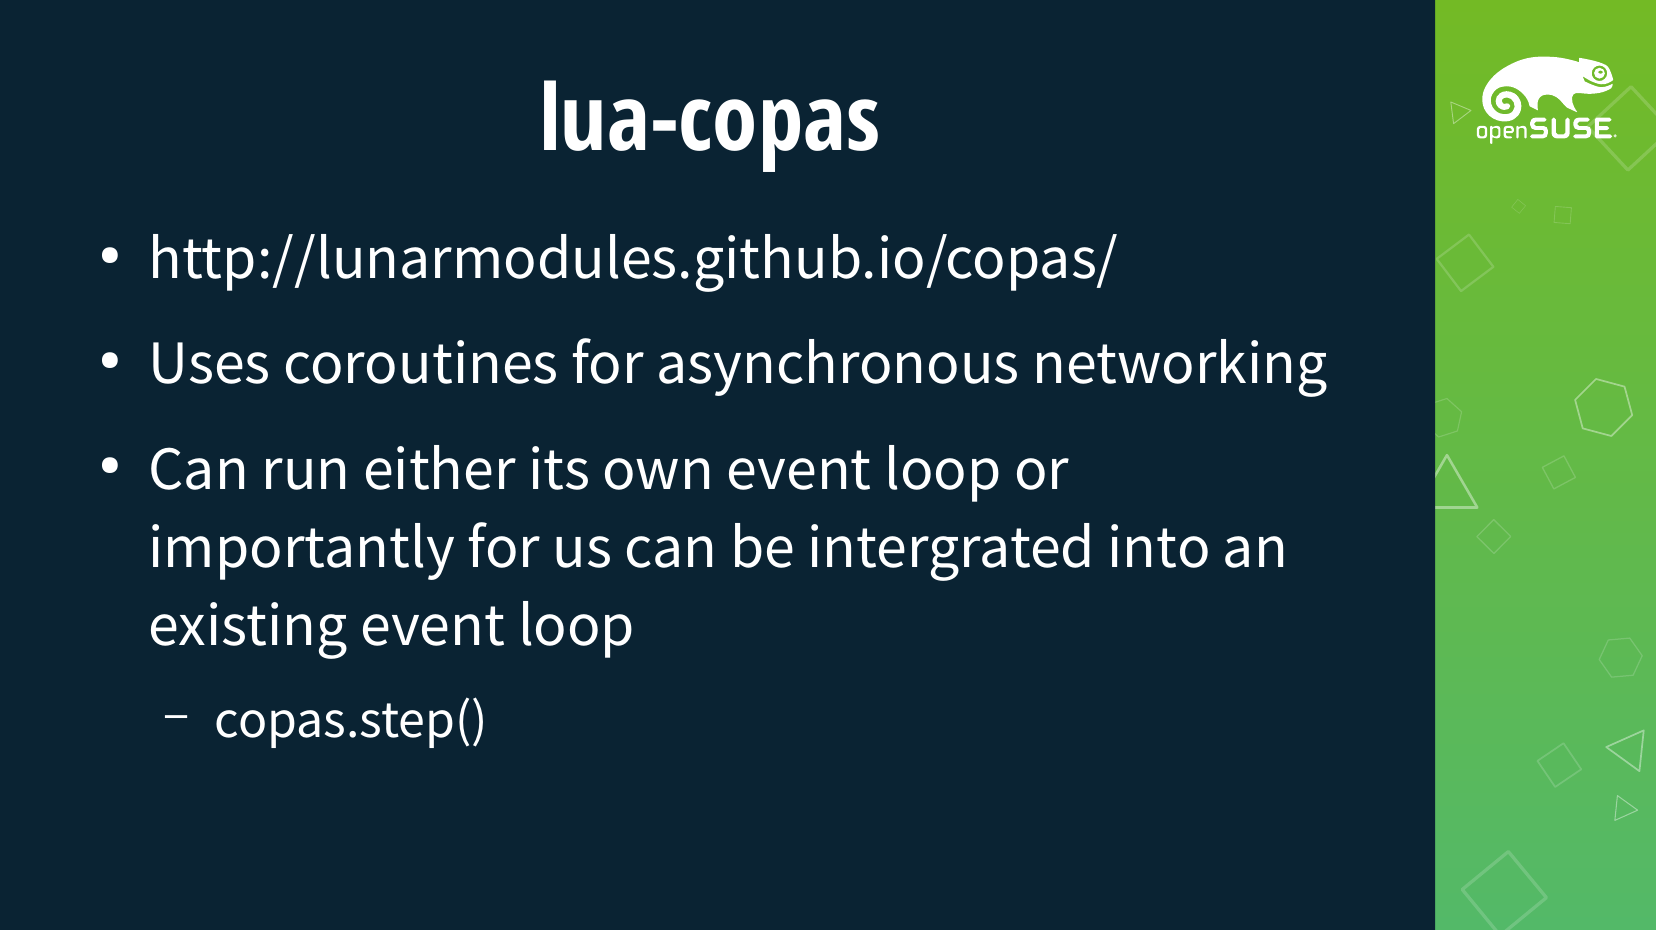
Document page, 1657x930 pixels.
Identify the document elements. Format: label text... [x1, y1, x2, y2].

title lua-copas [82, 37, 1338, 193]
list http://lunarmodules.github.io/copas/ Uses coroutines for asynchronous networking Can run either its own event loop or importantly for us can be intergrated into an existing event loop copas.step() [82, 217, 1338, 757]
